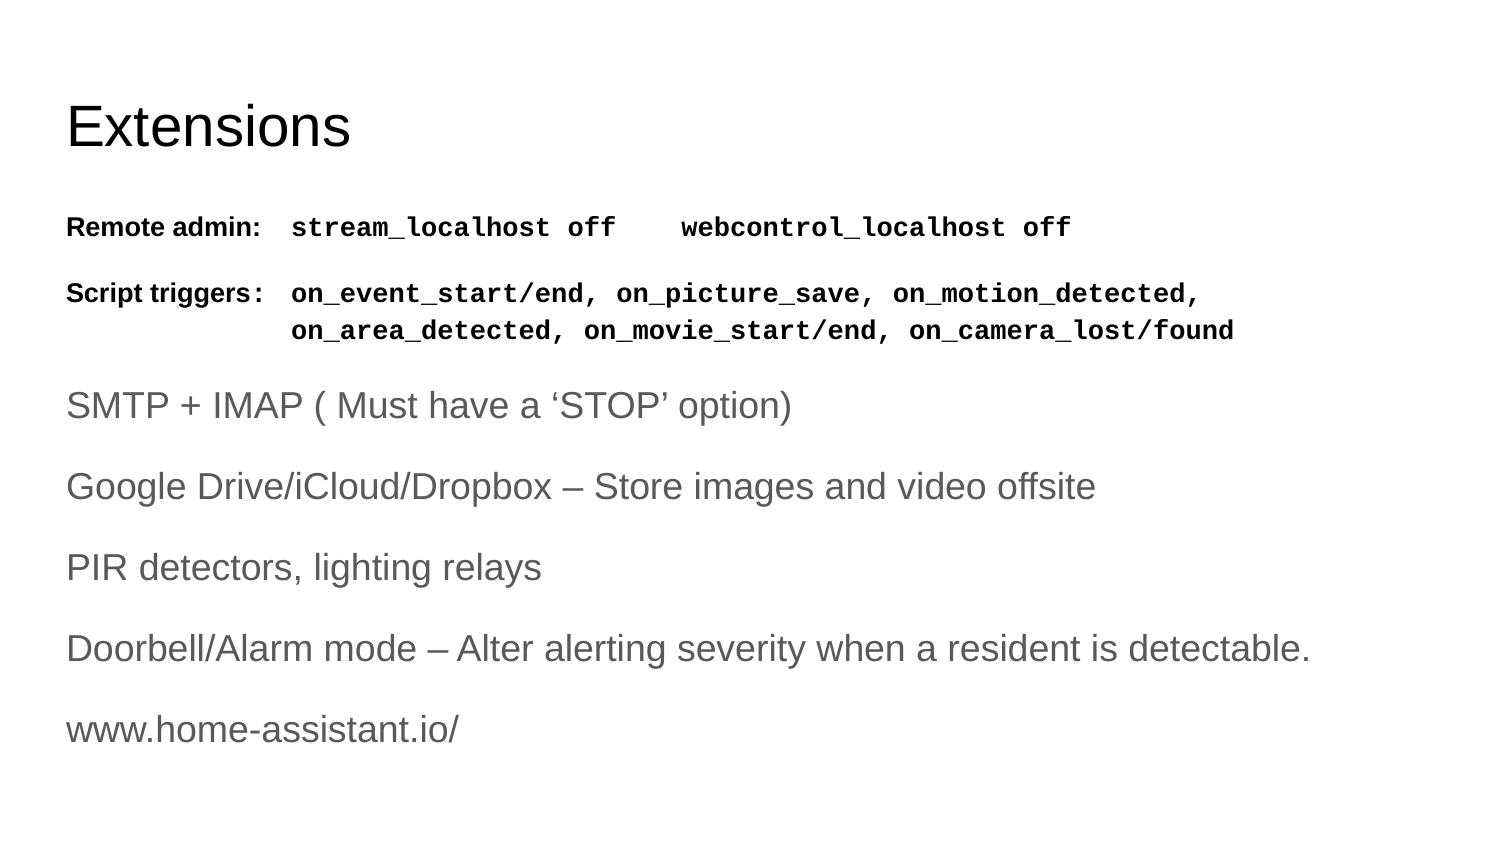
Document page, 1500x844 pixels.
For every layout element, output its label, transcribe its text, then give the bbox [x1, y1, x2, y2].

list Remote admin: stream_localhost off webcontrol_localhost off Script triggers: on_event_start/end, on_picture_save, on_motion_detected, on_area_detected, on_movie_start/end, on_camera_lost/found SMTP + IMAP ( Must have a ‘STOP’ option) Google Drive/iCloud/Dropbox – Store images and video offsite PIR detectors, lighting relays Doorbell/Alarm mode – Alter alerting severity when a resident is detectable. www.home-assistant.io/ [51, 189, 1449, 750]
title Extensions [51, 72, 1449, 167]
